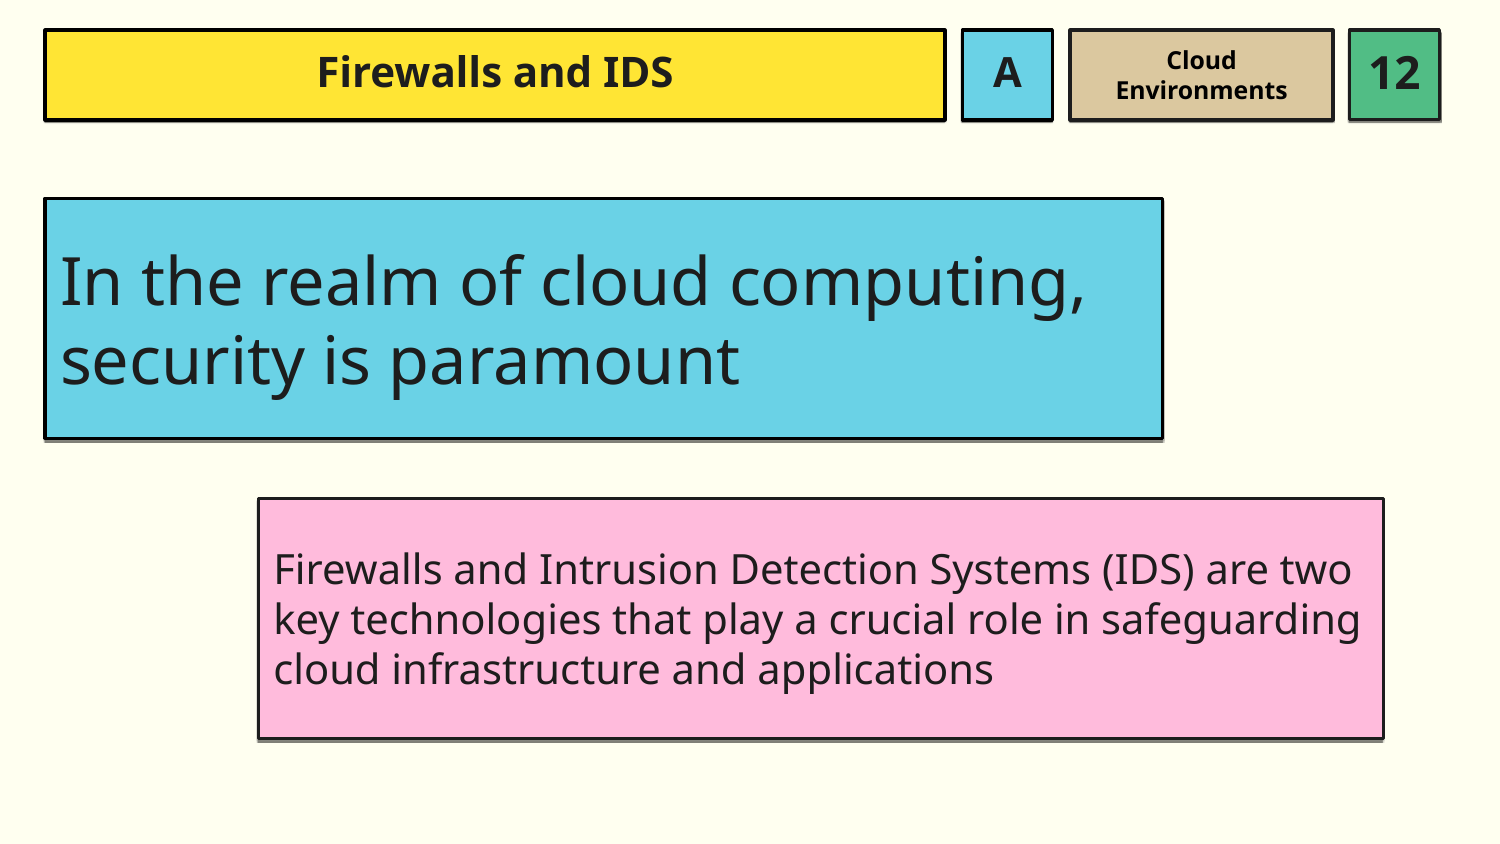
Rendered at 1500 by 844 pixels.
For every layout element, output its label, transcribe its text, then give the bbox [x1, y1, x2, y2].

title Cloud Environments [1070, 30, 1334, 120]
list Firewalls and Intrusion Detection Systems (IDS) are two key technologies that play a crucial role in safeguarding cloud infrastructure and applications [258, 498, 1384, 739]
title A [962, 30, 1053, 120]
list In the realm of cloud computing, security is paramount [45, 198, 1163, 439]
